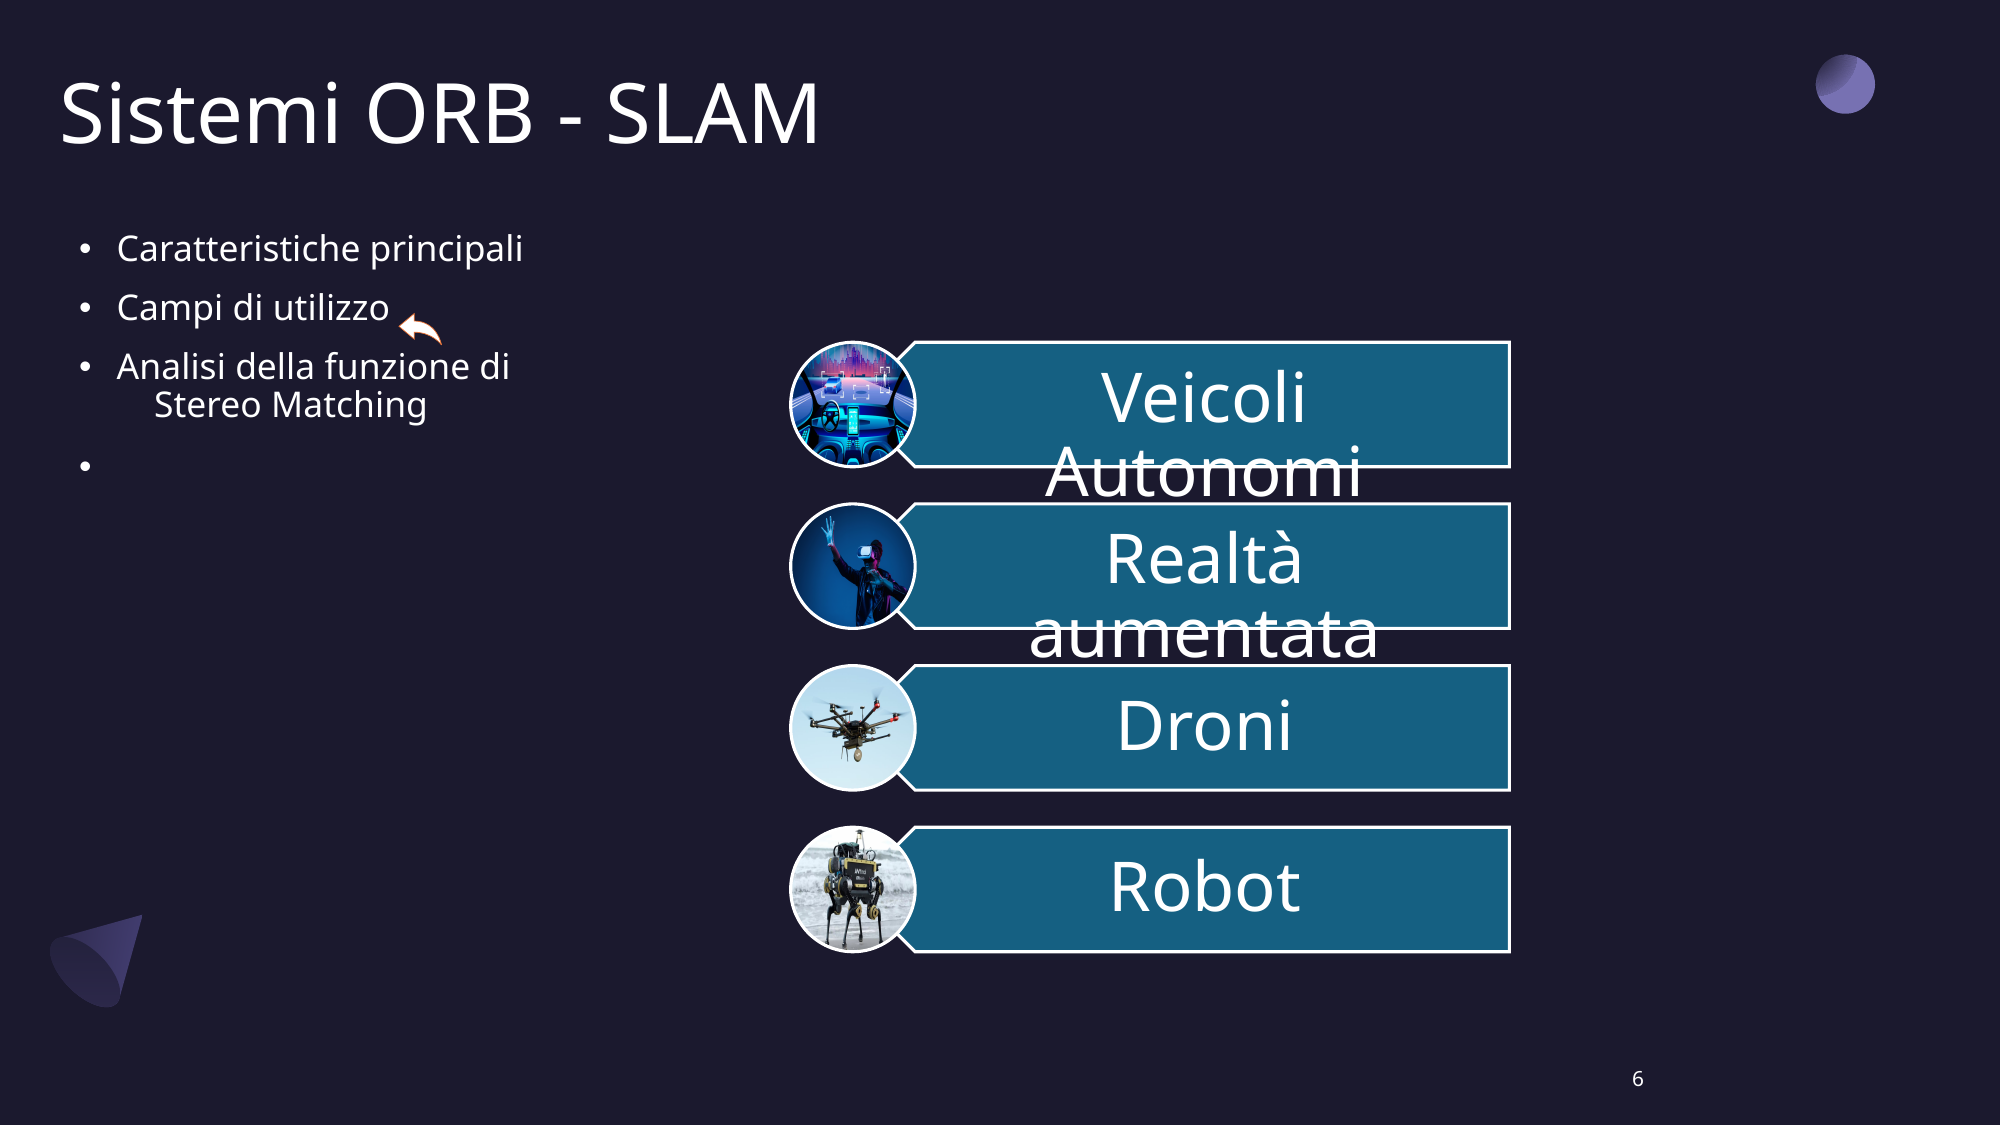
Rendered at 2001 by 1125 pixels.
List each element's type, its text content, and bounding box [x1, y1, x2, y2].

title Sistemi ORB - SLAM [59, 60, 833, 174]
text_box Caratteristiche principali Campi di utilizzo Analisi della funzione di Stereo Matching [79, 230, 544, 479]
text_box Veicoli Autonomi [897, 342, 1510, 467]
text_box [790, 503, 916, 629]
text_box Droni [897, 665, 1510, 791]
text_box [1632, 1067, 1910, 1093]
text_box [790, 827, 916, 952]
text_box Realtà aumentata [897, 503, 1510, 629]
text_box [790, 342, 916, 467]
picture [394, 303, 446, 355]
text_box Robot [897, 827, 1510, 952]
text_box [790, 665, 916, 791]
